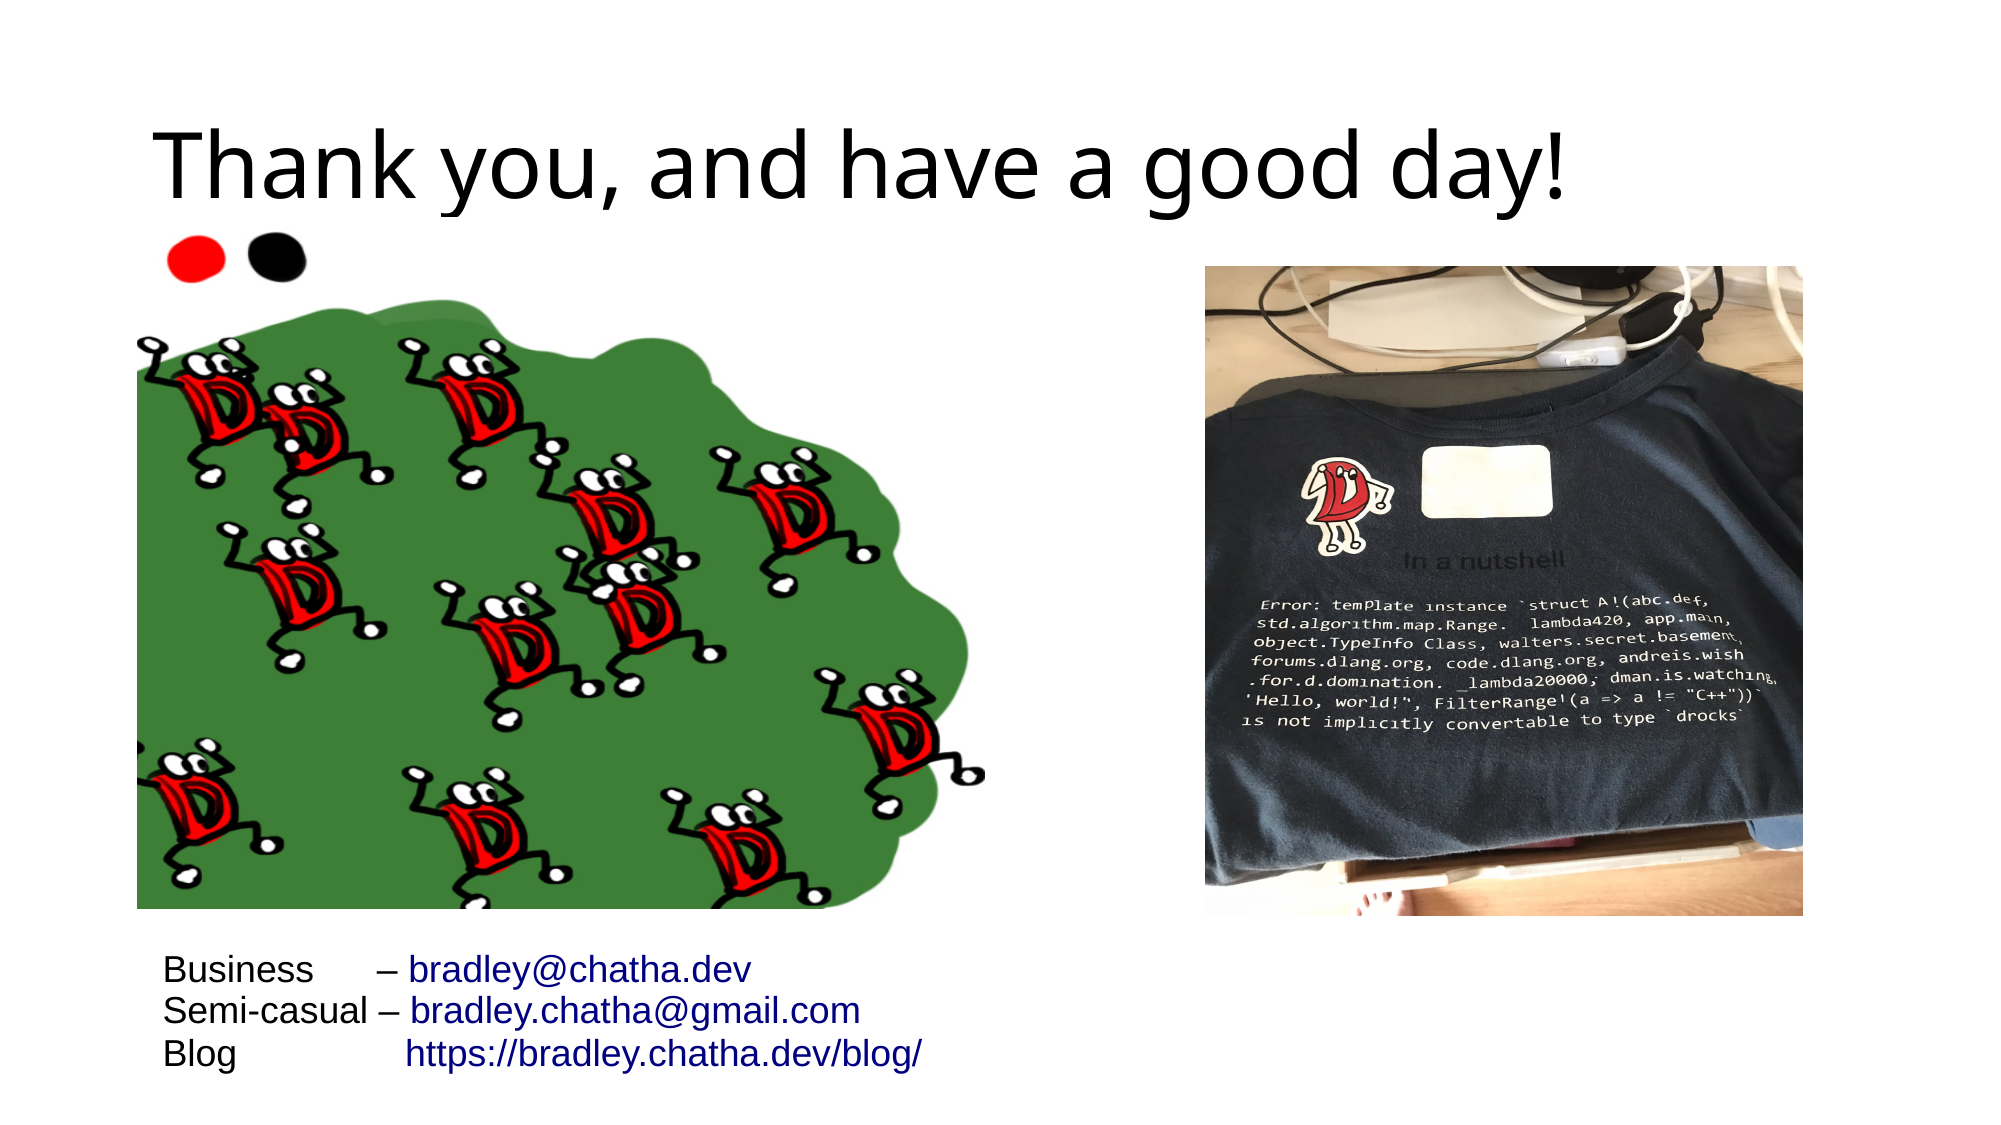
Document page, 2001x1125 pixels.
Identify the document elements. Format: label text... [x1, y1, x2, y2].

title Thank you, and have a good day! [137, 59, 1863, 278]
text_box Business – bradley@chatha.dev Semi-casual – bradley.chatha@gmail.com Blog https://bradley.chatha.dev/blog/ [147, 940, 1890, 1124]
picture [137, 217, 985, 909]
picture [1205, 266, 1803, 916]
